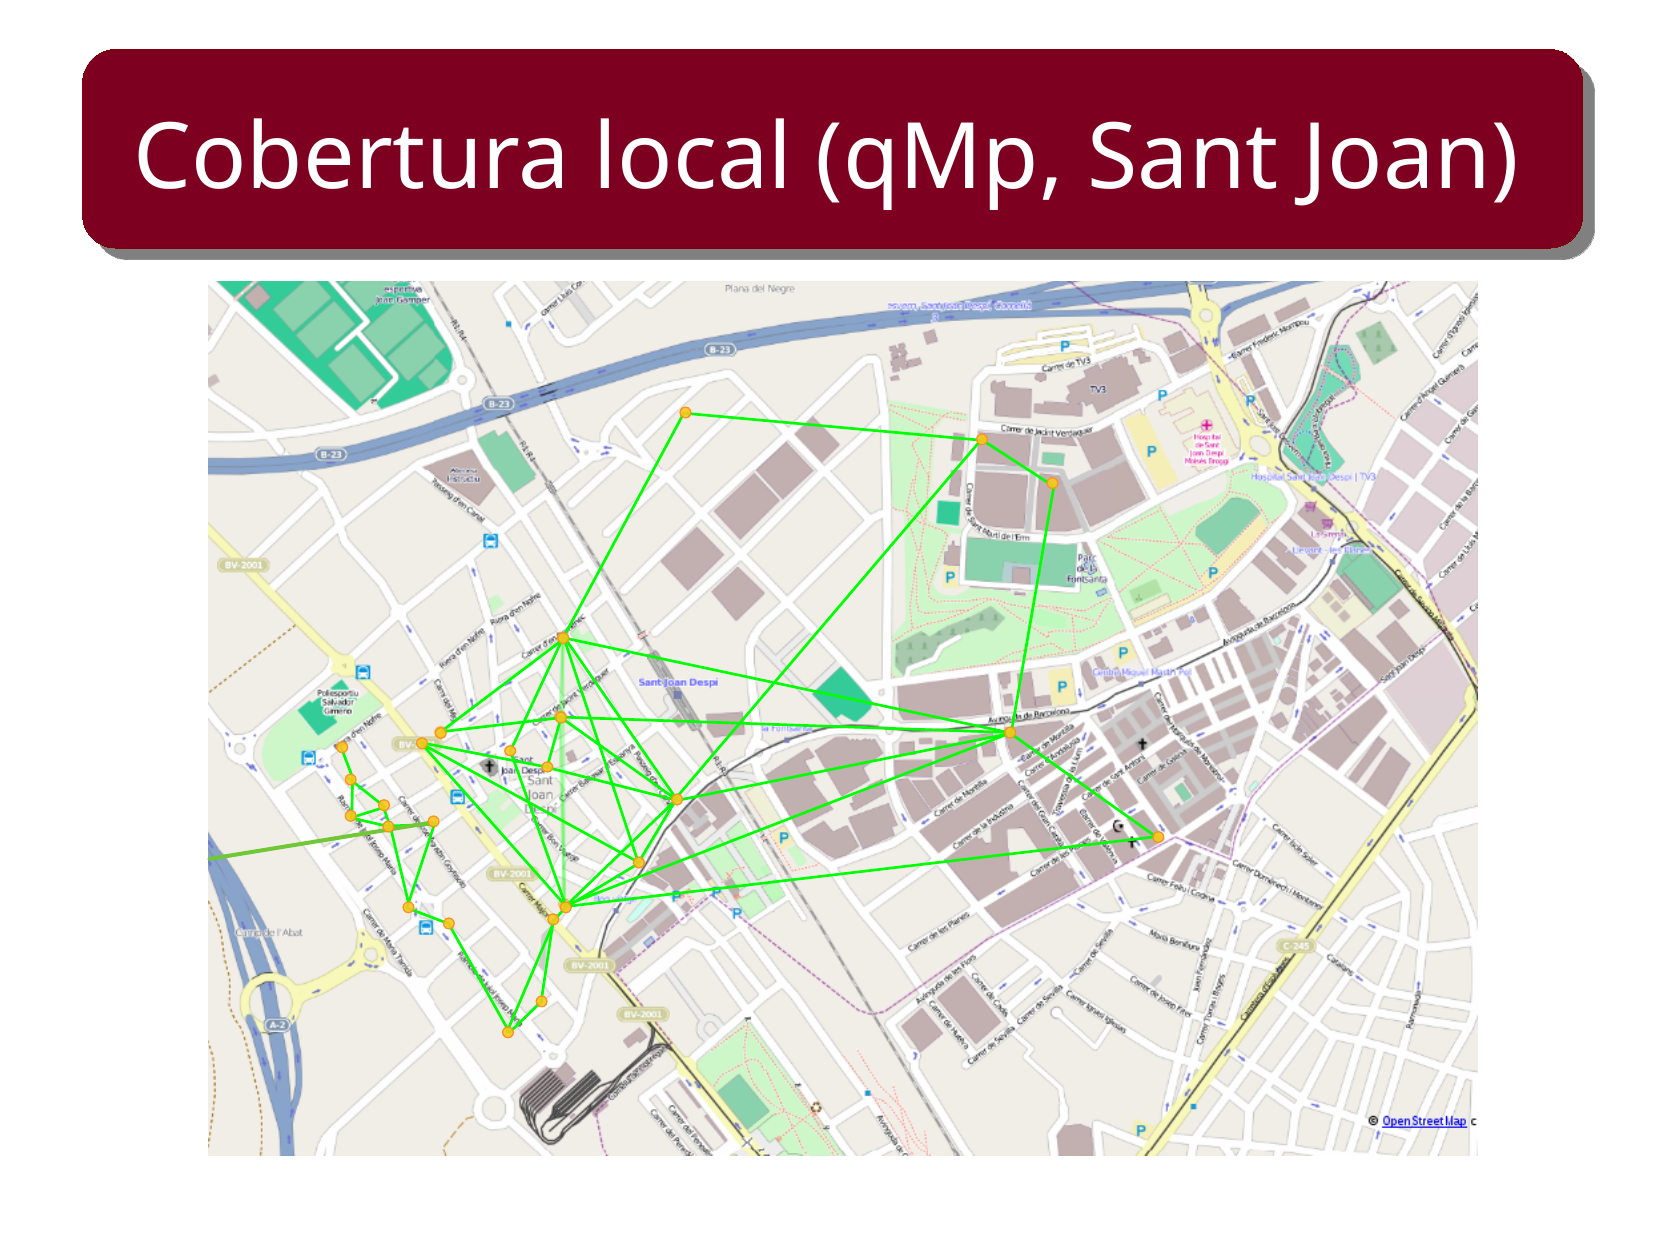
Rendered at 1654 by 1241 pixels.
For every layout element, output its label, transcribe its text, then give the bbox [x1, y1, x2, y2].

title Cobertura local (qMp, Sant Joan) [82, 49, 1571, 257]
picture [189, 256, 1497, 1182]
